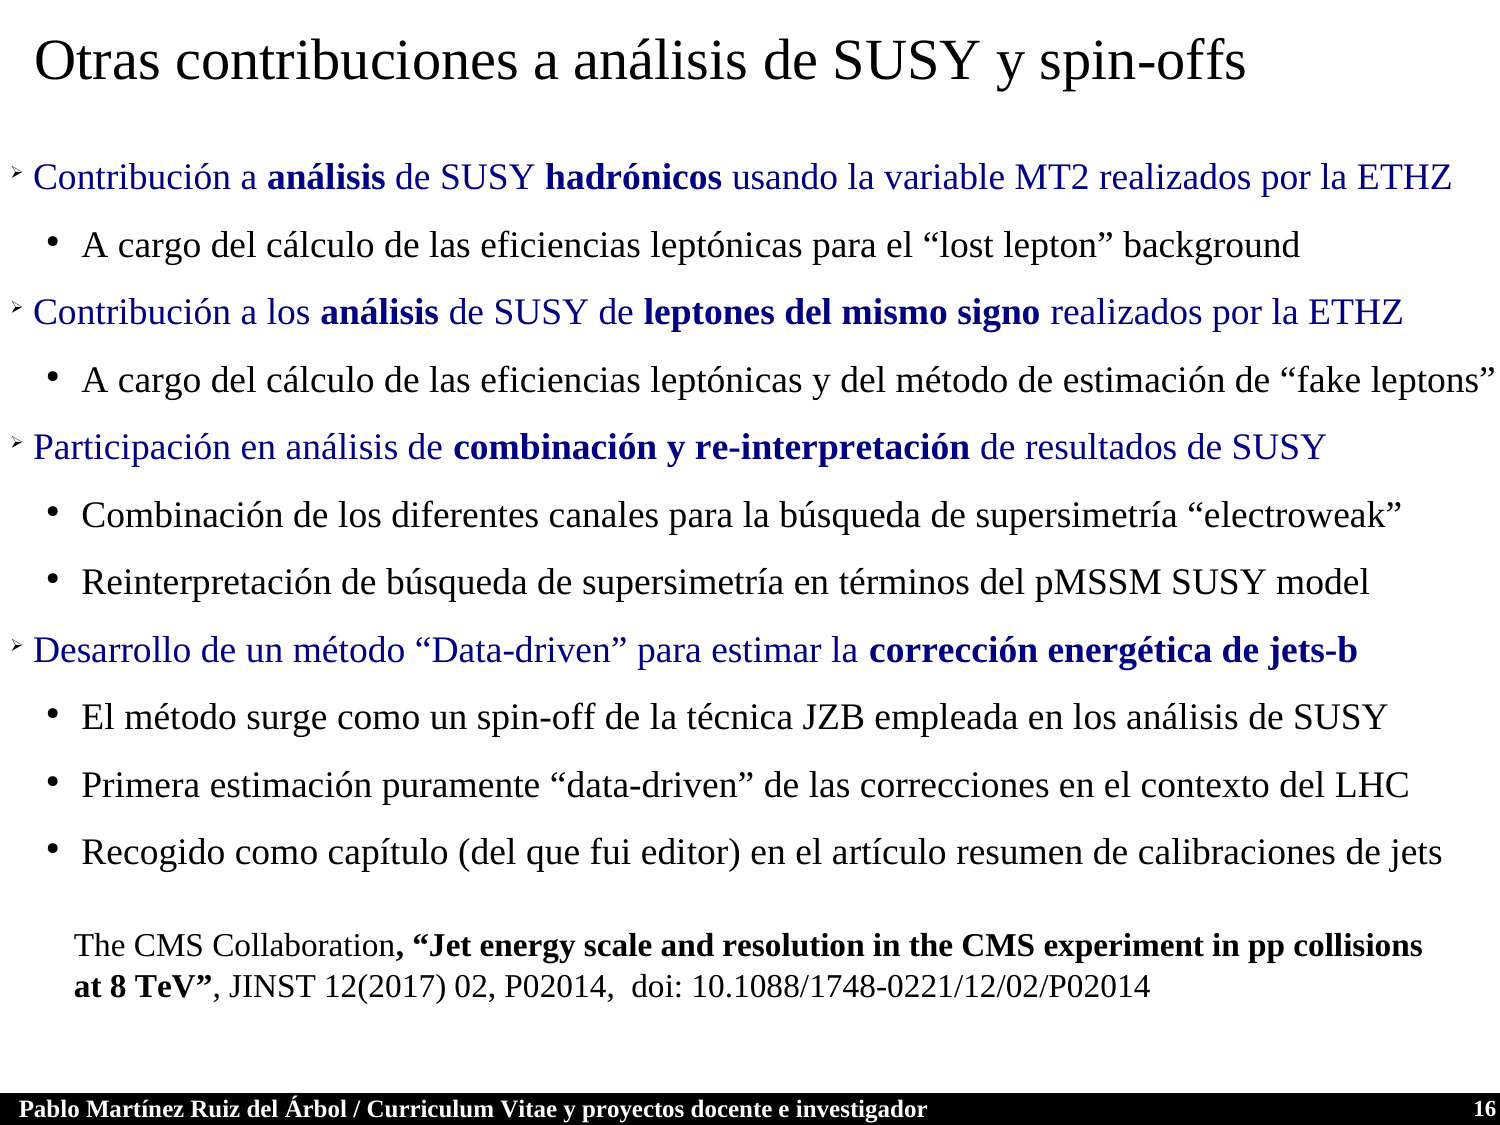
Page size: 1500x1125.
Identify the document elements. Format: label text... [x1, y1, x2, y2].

text_box Contribución a análisis de SUSY hadrónicos usando la variable MT2 realizados por la ETHZ A cargo del cálculo de las eficiencias leptónicas para el “lost lepton” background Contribución a los análisis de SUSY de leptones del mismo signo realizados por la ETHZ A cargo del cálculo de las eficiencias leptónicas y del método de estimación de “fake leptons” Participación en análisis de combinación y re-interpretación de resultados de SUSY Combinación de los diferentes canales para la búsqueda de supersimetría “electroweak” Reinterpretación de búsqueda de supersimetría en términos del pMSSM SUSY model Desarrollo de un método “Data-driven” para estimar la corrección energética de jets-b El método surge como un spin-off de la técnica JZB empleada en los análisis de SUSY Primera estimación puramente “data-driven” de las correcciones en el contexto del LHC Recogido como capítulo (del que fui editor) en el artículo resumen de calibraciones de jets [0, 117, 1500, 916]
text_box Otras contribuciones a análisis de SUSY y spin-offs [0, 12, 1291, 117]
text_box The CMS Collaboration, “Jet energy scale and resolution in the CMS experiment in pp collisions at 8 TeV”, JINST 12(2017) 02, P02014, doi: 10.1088/1748-0221/12/02/P02014 [59, 915, 1440, 1012]
